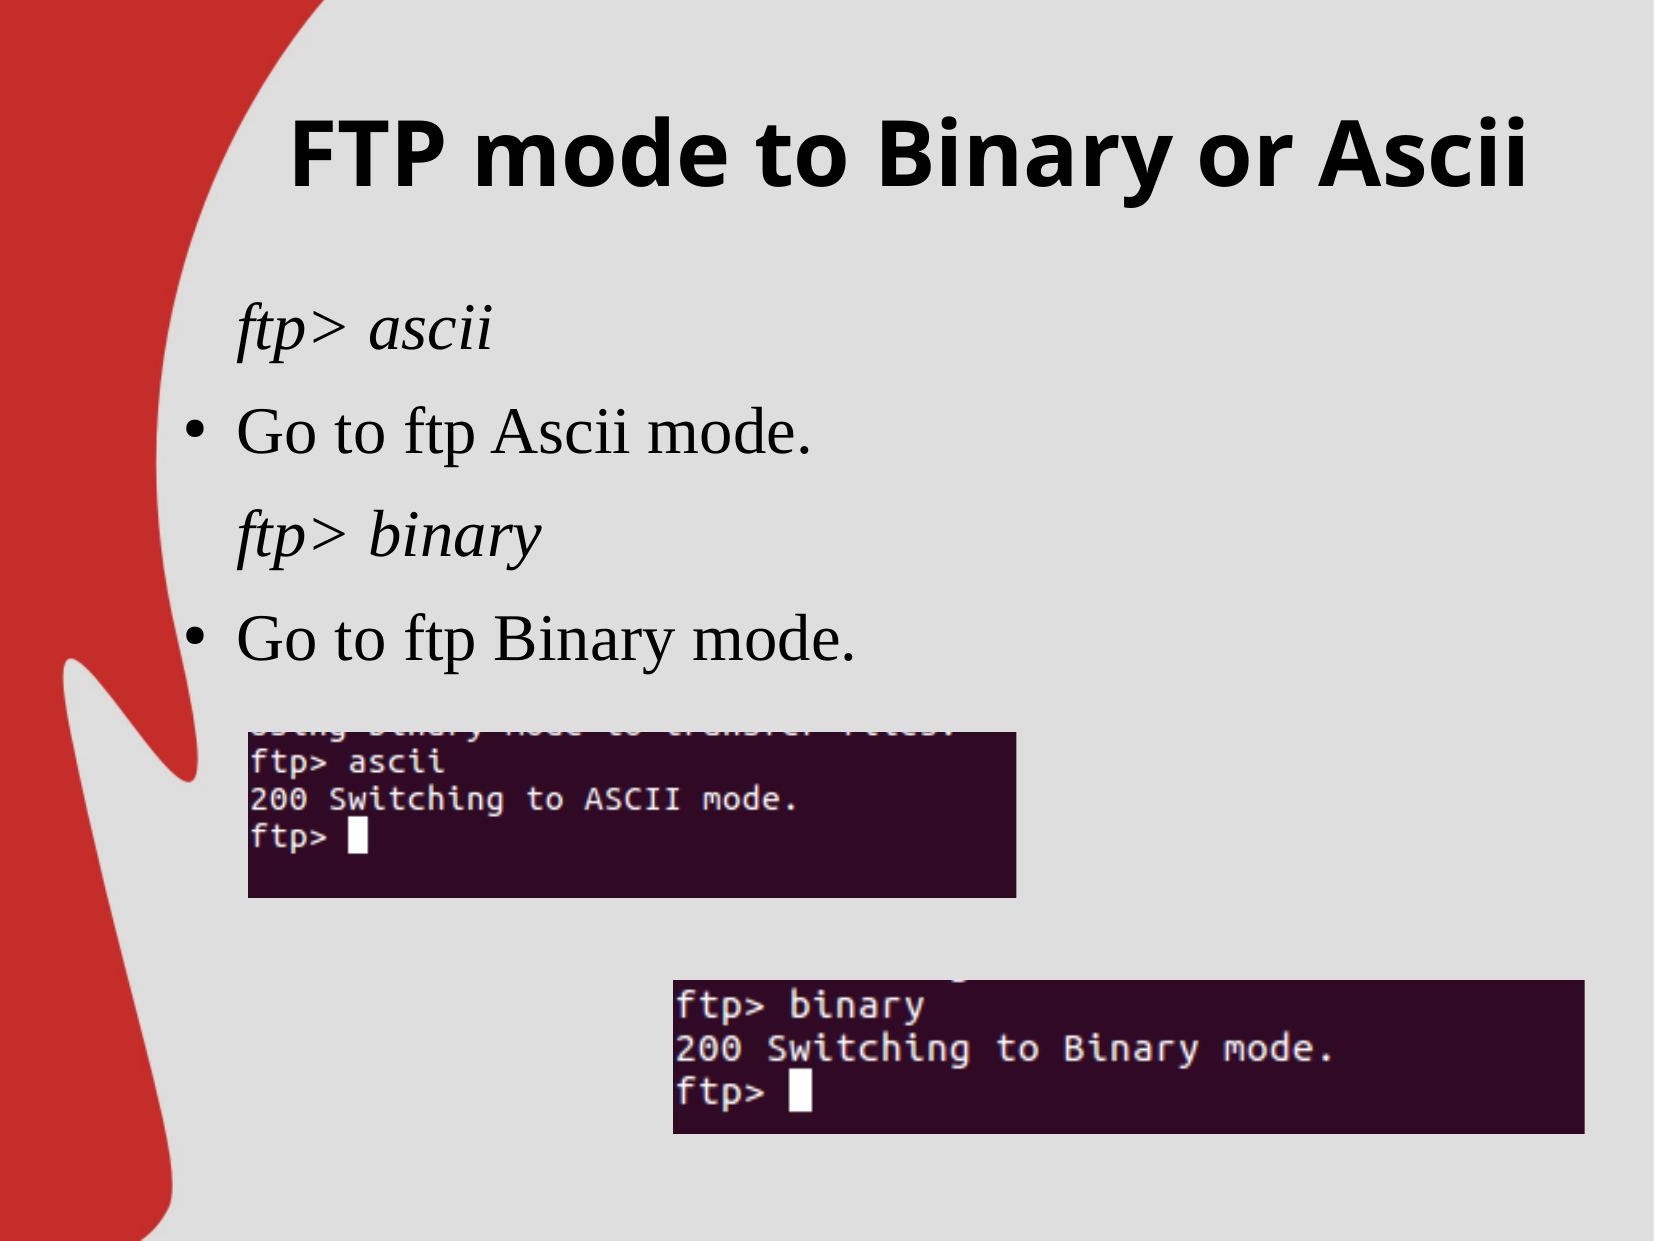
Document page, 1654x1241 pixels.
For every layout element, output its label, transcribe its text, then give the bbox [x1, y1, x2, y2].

list ftp> ascii Go to ftp Ascii mode. ftp> binary Go to ftp Binary mode. [165, 290, 1654, 1010]
picture [248, 732, 1017, 898]
picture [0, 0, 1654, 1241]
title FTP mode to Binary or Ascii [165, 33, 1654, 269]
